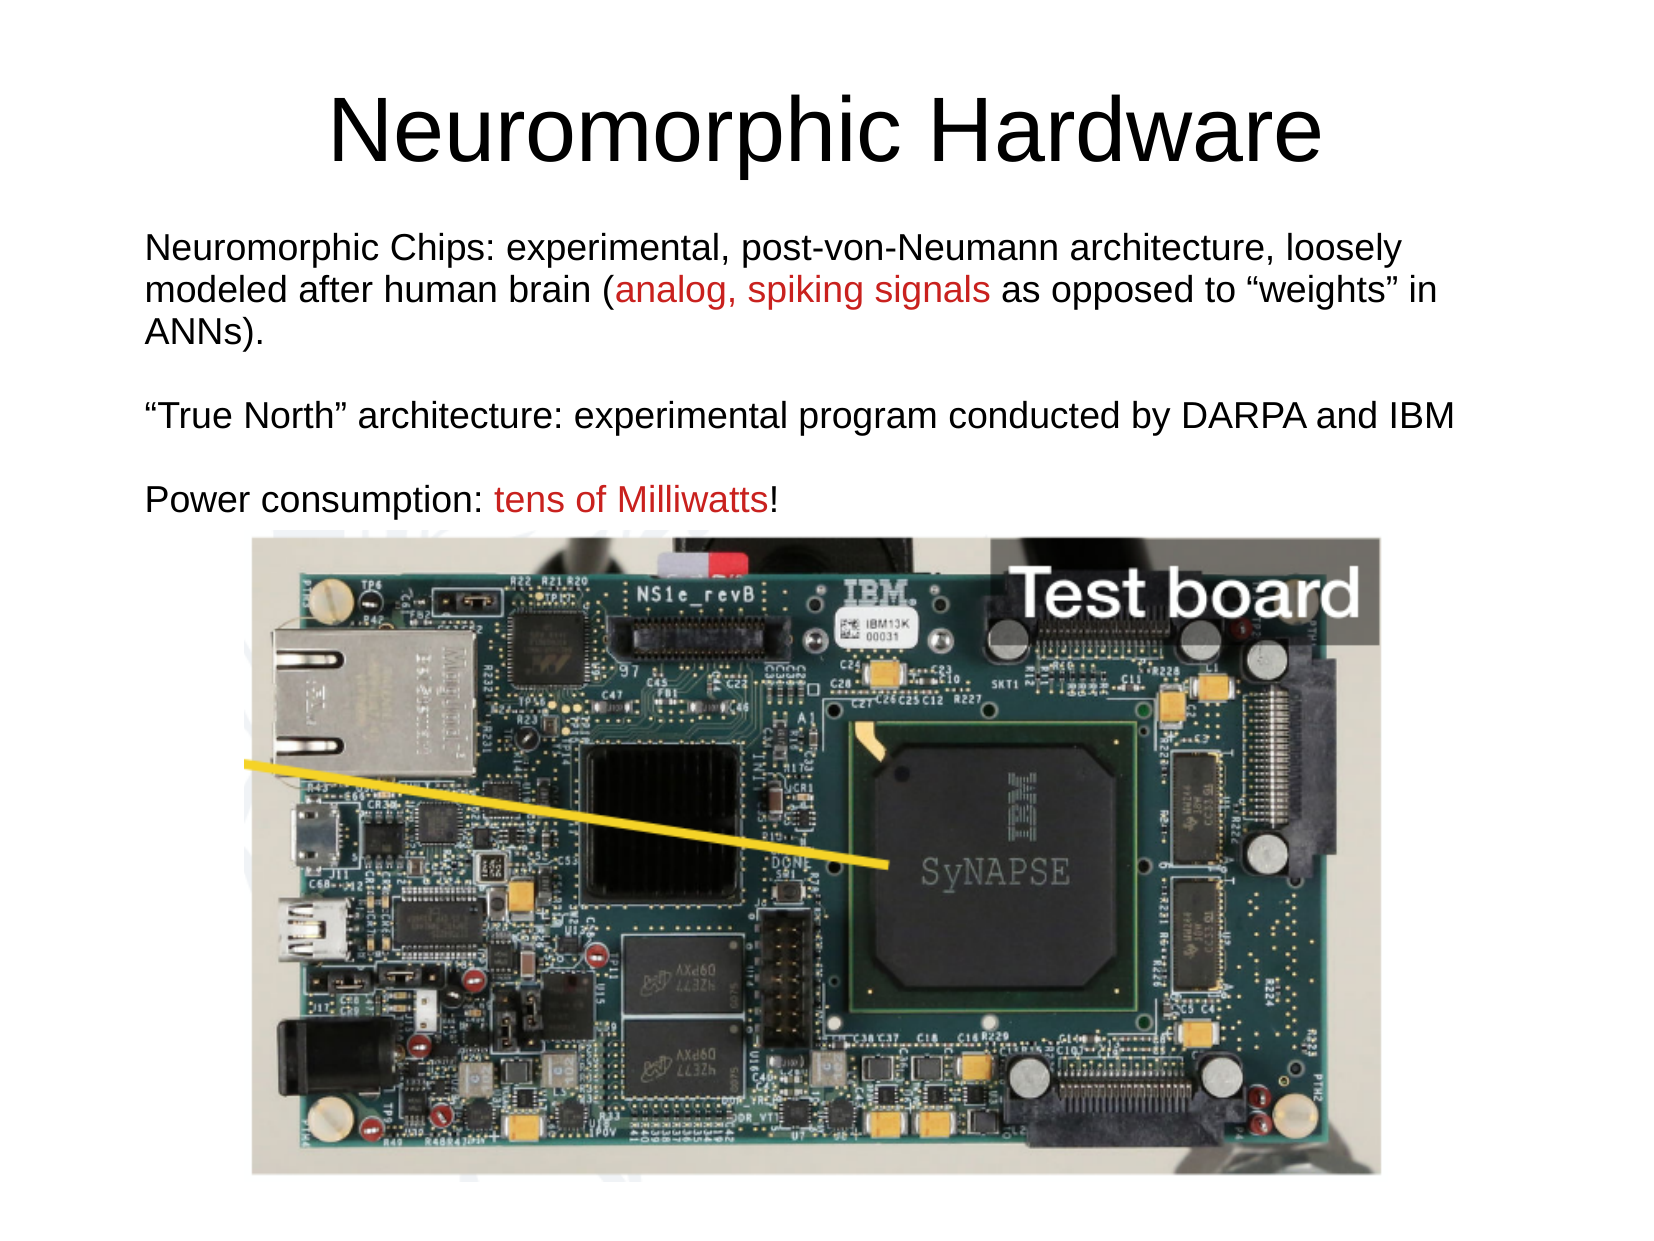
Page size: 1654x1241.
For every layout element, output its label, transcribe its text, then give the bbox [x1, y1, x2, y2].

text_box Neuromorphic Chips: experimental, post-von-Neumann architecture, loosely modeled after human brain (analog, spiking signals as opposed to “weights” in ANNs). “True North” architecture: experimental program conducted by DARPA and IBM Power consumption: tens of Milliwatts! [129, 177, 1571, 528]
title Neuromorphic Hardware [82, 25, 1571, 233]
picture [244, 530, 1388, 1182]
